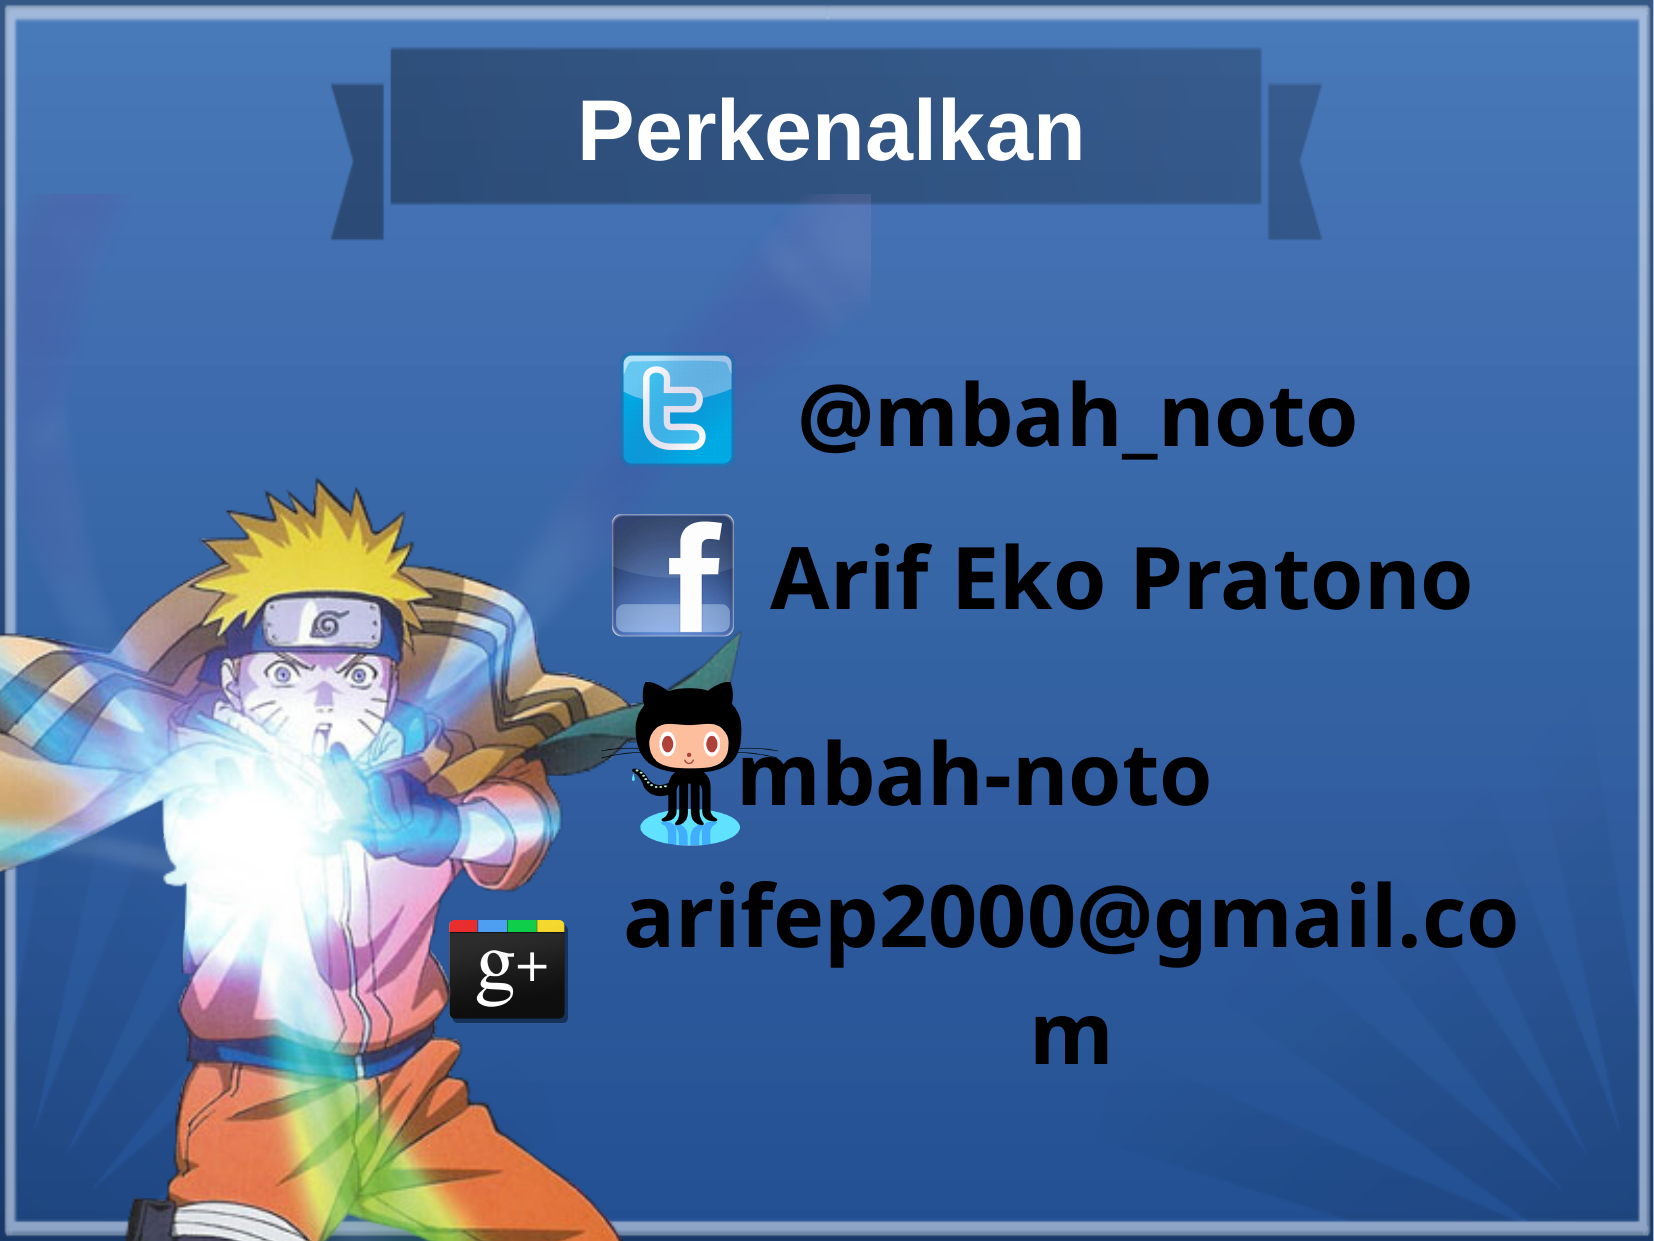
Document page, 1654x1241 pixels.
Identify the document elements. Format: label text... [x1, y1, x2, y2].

picture [0, 0, 1654, 1241]
text_box arifep2000@gmail.com [871, 861, 1576, 1084]
text_box @mbah_noto [871, 345, 1409, 465]
text_box Perkenalkan [87, 19, 1577, 242]
text_box Arif Eko Pratono [871, 465, 1536, 687]
text_box mbah-noto [871, 705, 1306, 840]
